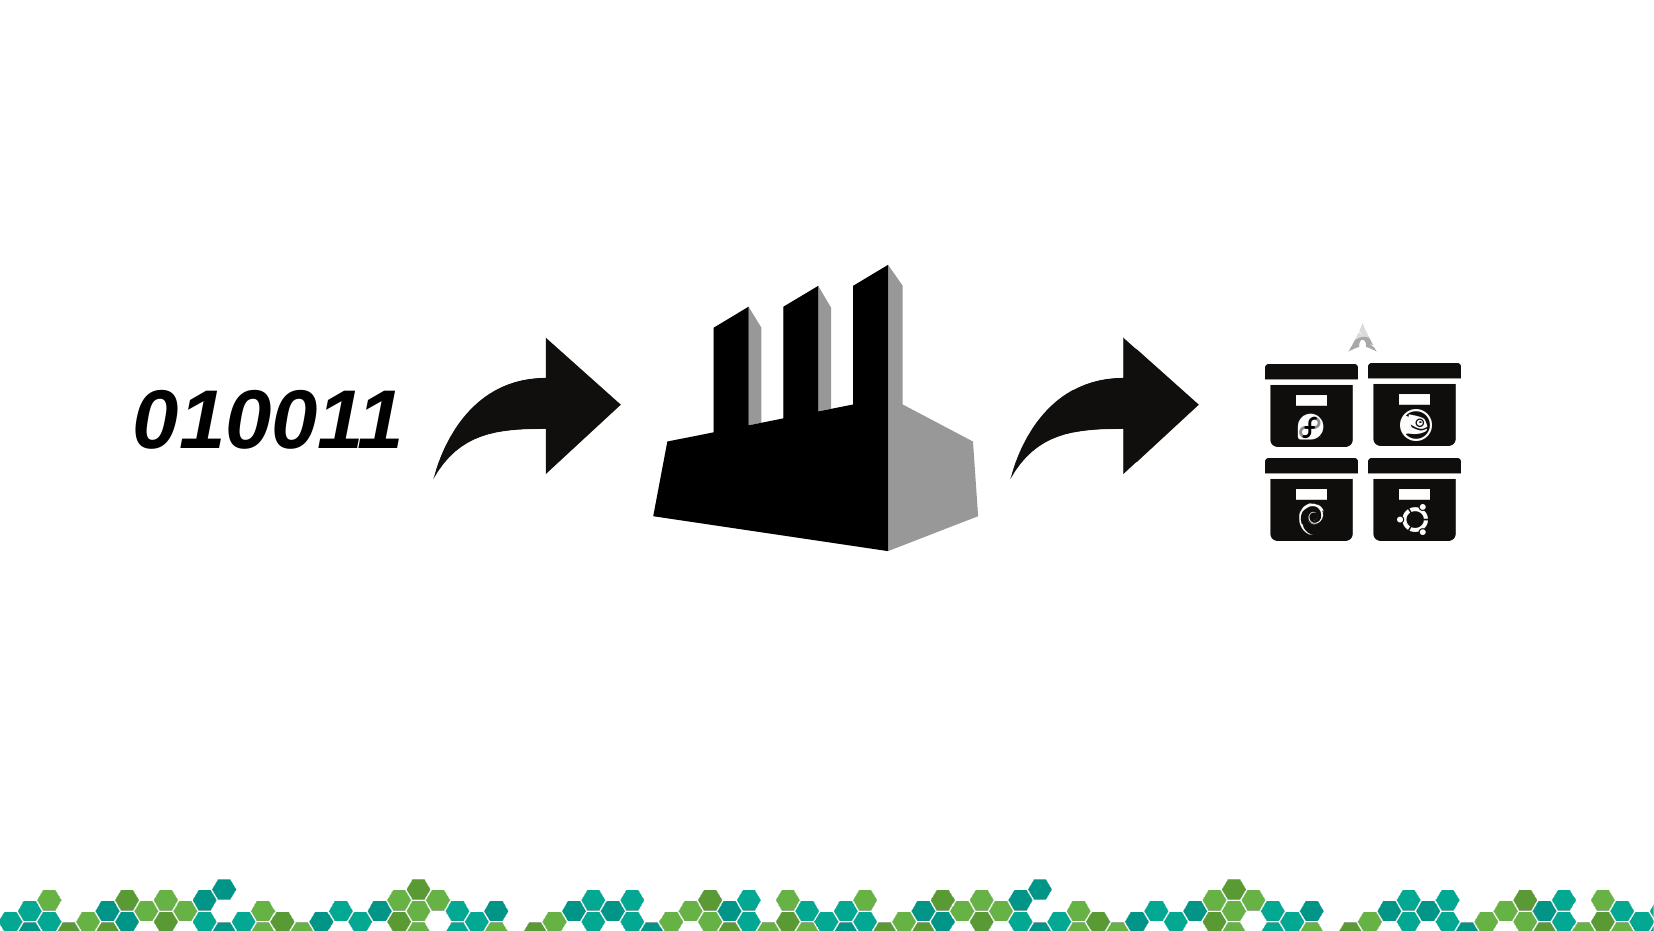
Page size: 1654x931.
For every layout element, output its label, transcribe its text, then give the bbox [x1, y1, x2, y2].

picture [1265, 364, 1358, 447]
picture [1368, 363, 1461, 446]
picture [0, 871, 1654, 931]
picture [1265, 458, 1358, 541]
picture [1315, 274, 1408, 358]
picture [433, 337, 621, 479]
picture [643, 255, 988, 561]
picture [1368, 458, 1461, 541]
picture [1010, 337, 1199, 479]
text_box 010011 [118, 361, 426, 470]
